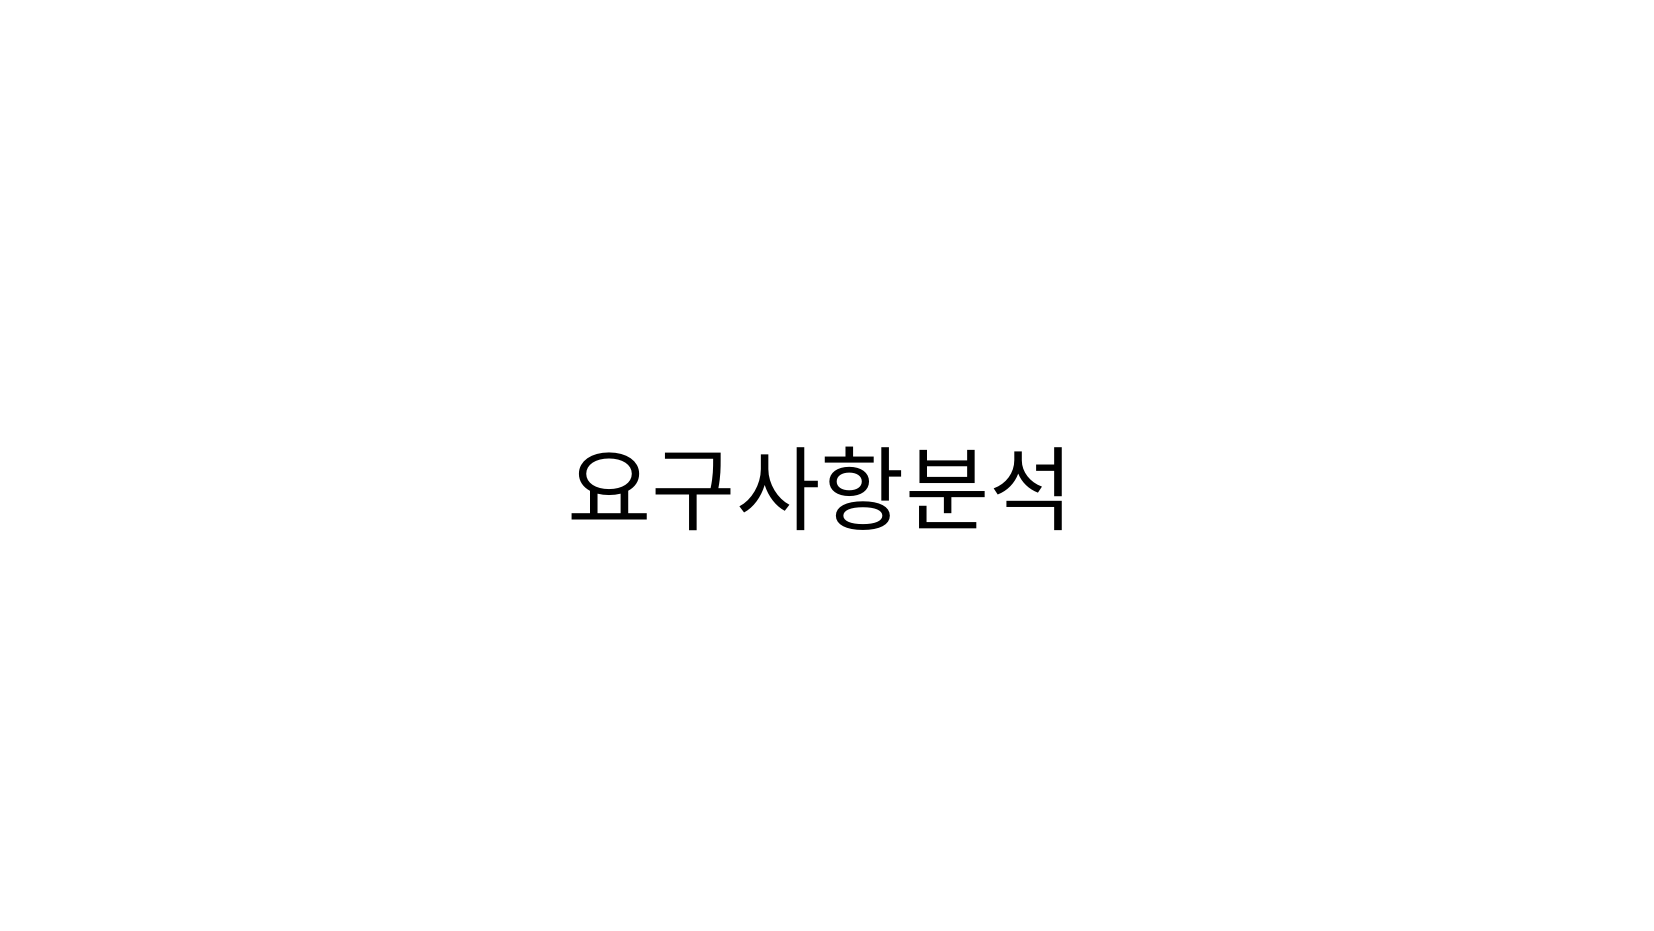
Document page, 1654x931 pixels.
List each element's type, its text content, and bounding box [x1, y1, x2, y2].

title 요구사항분석 [76, 405, 1566, 562]
